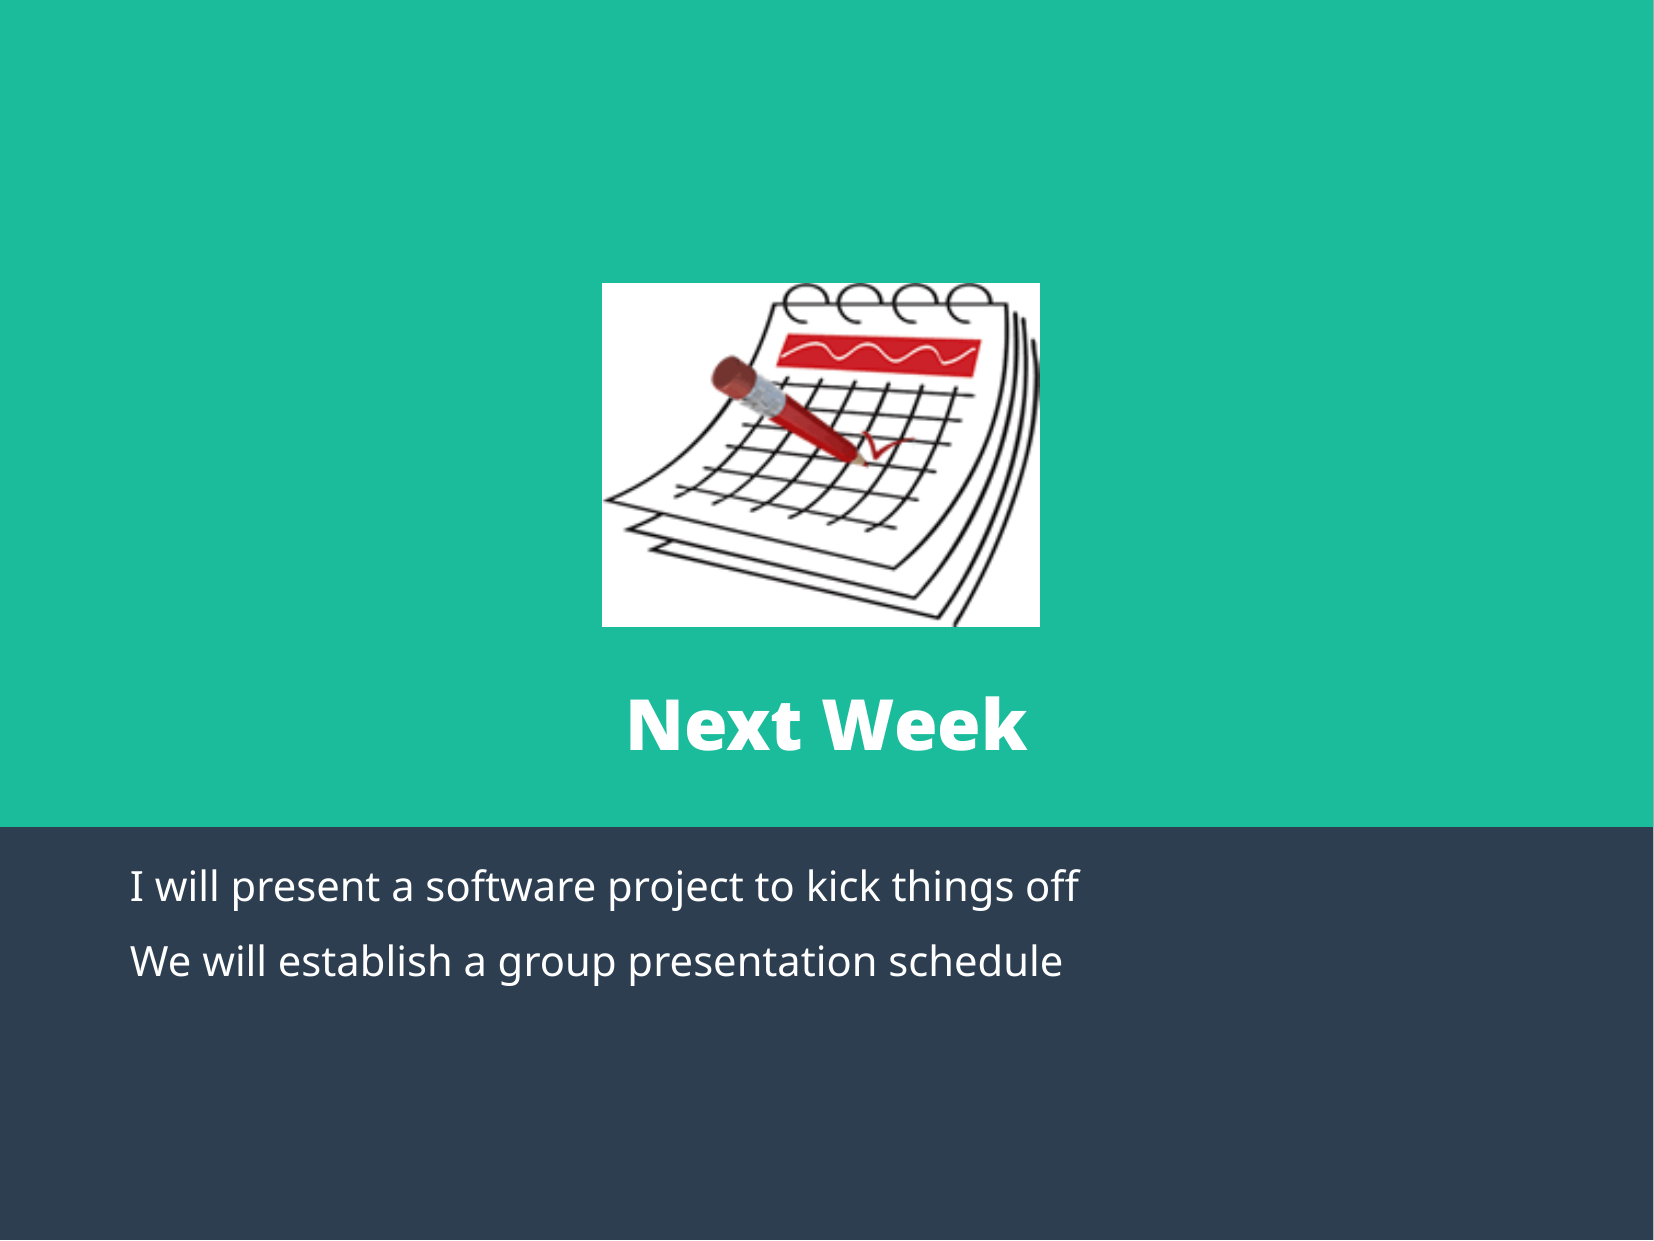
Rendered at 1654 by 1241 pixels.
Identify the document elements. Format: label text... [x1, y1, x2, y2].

title Next Week [59, 620, 1595, 778]
list I will present a software project to kick things off We will establish a group presentation schedule [59, 856, 1595, 1182]
picture [602, 283, 1040, 627]
